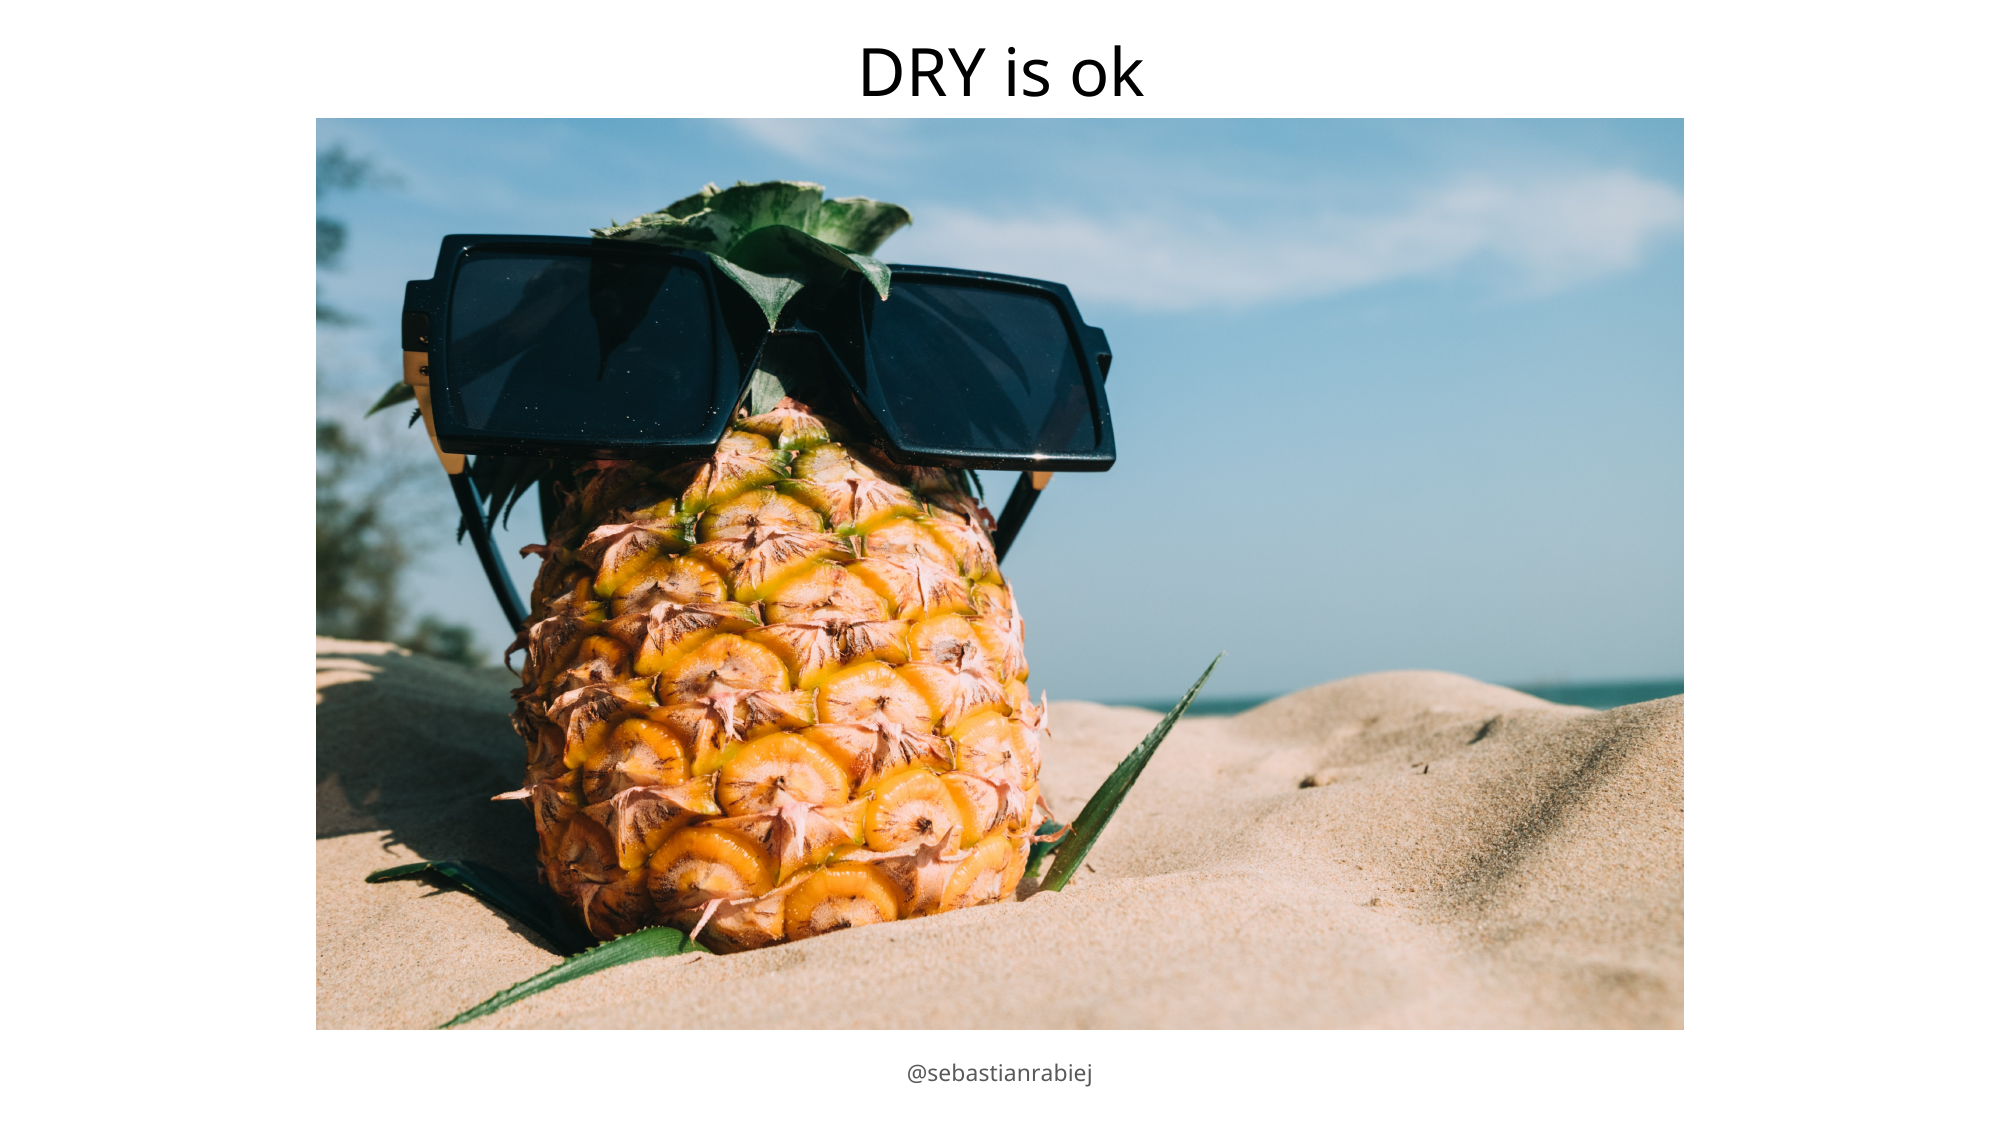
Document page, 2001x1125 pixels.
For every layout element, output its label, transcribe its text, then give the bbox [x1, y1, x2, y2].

picture [316, 118, 1684, 1030]
text_box @sebastianrabiej [662, 1042, 1338, 1103]
text_box DRY is ok [843, 22, 1157, 118]
